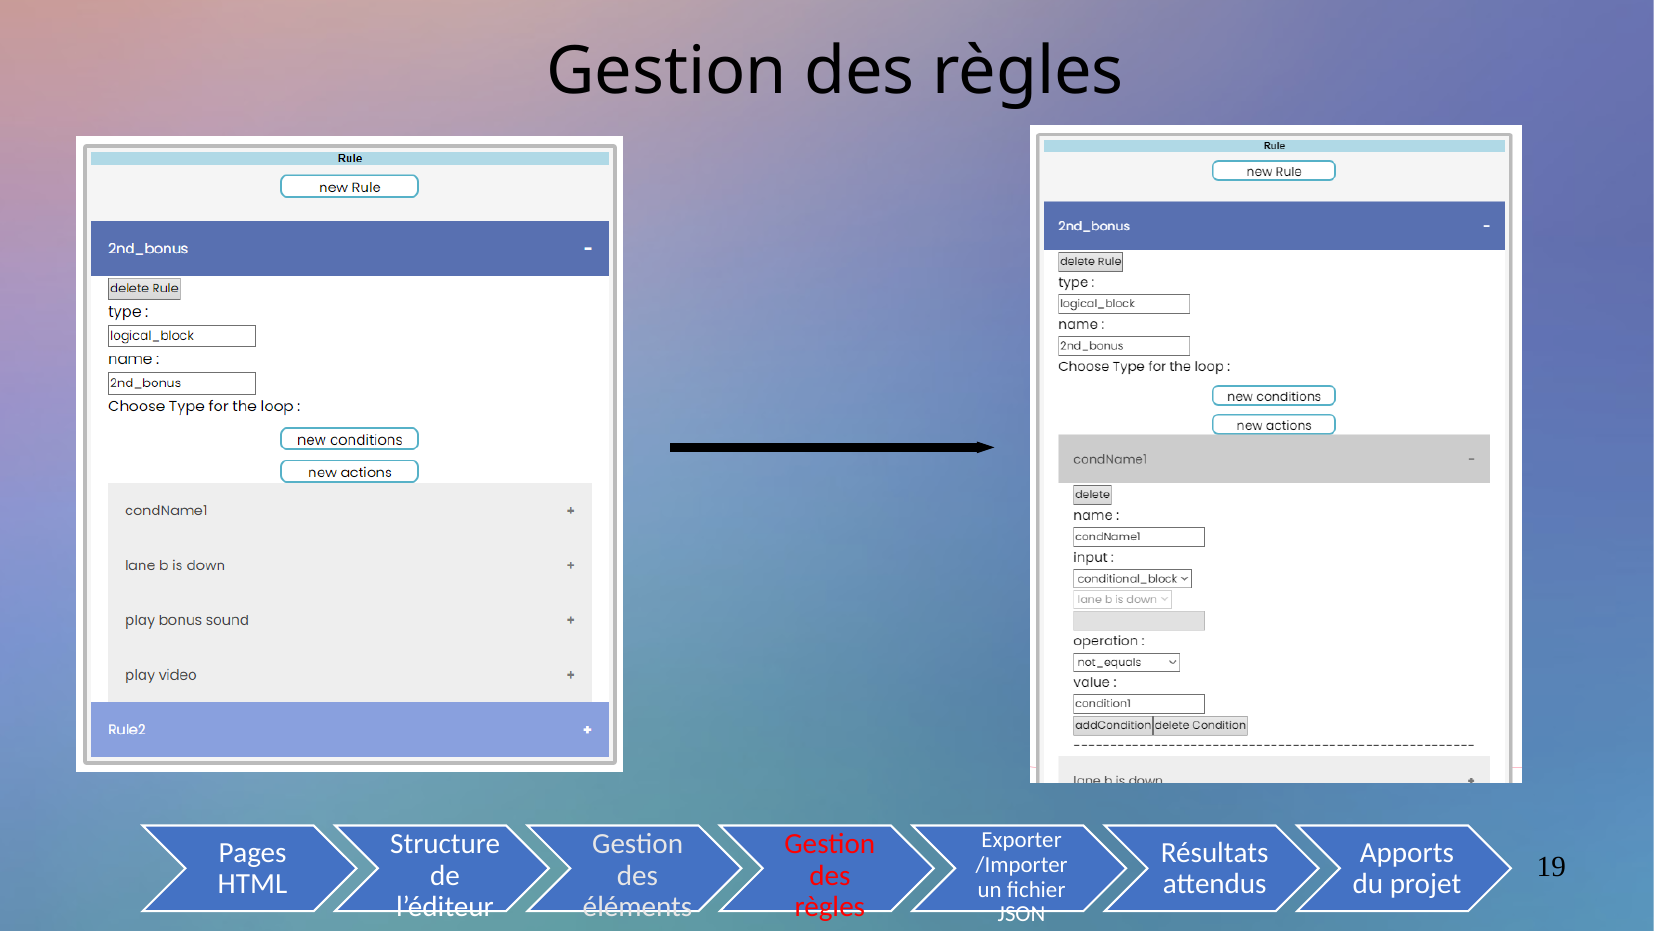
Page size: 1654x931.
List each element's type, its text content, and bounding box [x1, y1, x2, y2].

text_box Pages HTML [142, 825, 357, 912]
text_box [1536, 847, 1571, 912]
text_box Apports du projet [1297, 825, 1511, 912]
text_box Structure de l’éditeur [335, 825, 549, 912]
text_box Résultats attendus [1104, 825, 1319, 912]
text_box Gestion des éléments [527, 825, 742, 912]
text_box Gestion des règles [377, 19, 1276, 116]
text_box Exporter /Importer un fichier JSON [912, 825, 1127, 912]
picture [0, 0, 1654, 931]
text_box Gestion des règles [719, 825, 934, 912]
